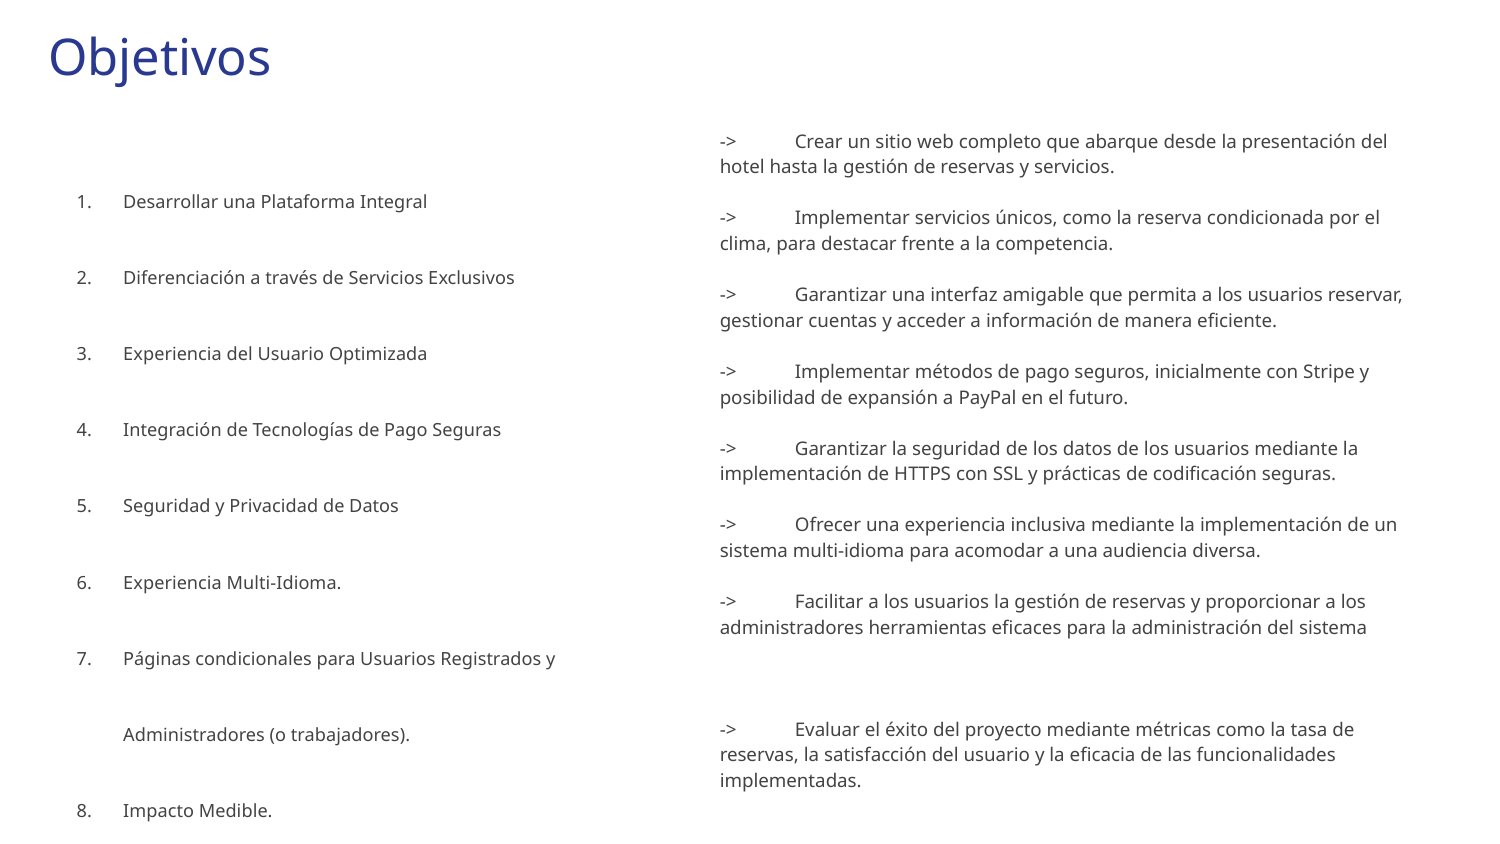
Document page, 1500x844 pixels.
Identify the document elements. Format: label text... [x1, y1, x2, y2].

list Desarrollar una Plataforma Integral Diferenciación a través de Servicios Exclusivos Experiencia del Usuario Optimizada Integración de Tecnologías de Pago Seguras Seguridad y Privacidad de Datos Experiencia Multi-Idioma. Páginas condicionales para Usuarios Registrados y Administradores (o trabajadores). Impacto Medible. [33, 121, 690, 844]
list -> Crear un sitio web completo que abarque desde la presentación del hotel hasta la gestión de reservas y servicios. -> Implementar servicios únicos, como la reserva condicionada por el clima, para destacar frente a la competencia. -> Garantizar una interfaz amigable que permita a los usuarios reservar, gestionar cuentas y acceder a información de manera eficiente. -> Implementar métodos de pago seguros, inicialmente con Stripe y posibilidad de expansión a PayPal en el futuro. -> Garantizar la seguridad de los datos de los usuarios mediante la implementación de HTTPS con SSL y prácticas de codificación seguras. -> Ofrecer una experiencia inclusiva mediante la implementación de un sistema multi-idioma para acomodar a una audiencia diversa. -> Facilitar a los usuarios la gestión de reservas y proporcionar a los administradores herramientas eficaces para la administración del sistema -> Evaluar el éxito del proyecto mediante métricas como la tasa de reservas, la satisfacción del usuario y la eficacia de las funcionalidades implementadas. [704, 110, 1439, 834]
title Objetivos [33, 6, 1431, 107]
